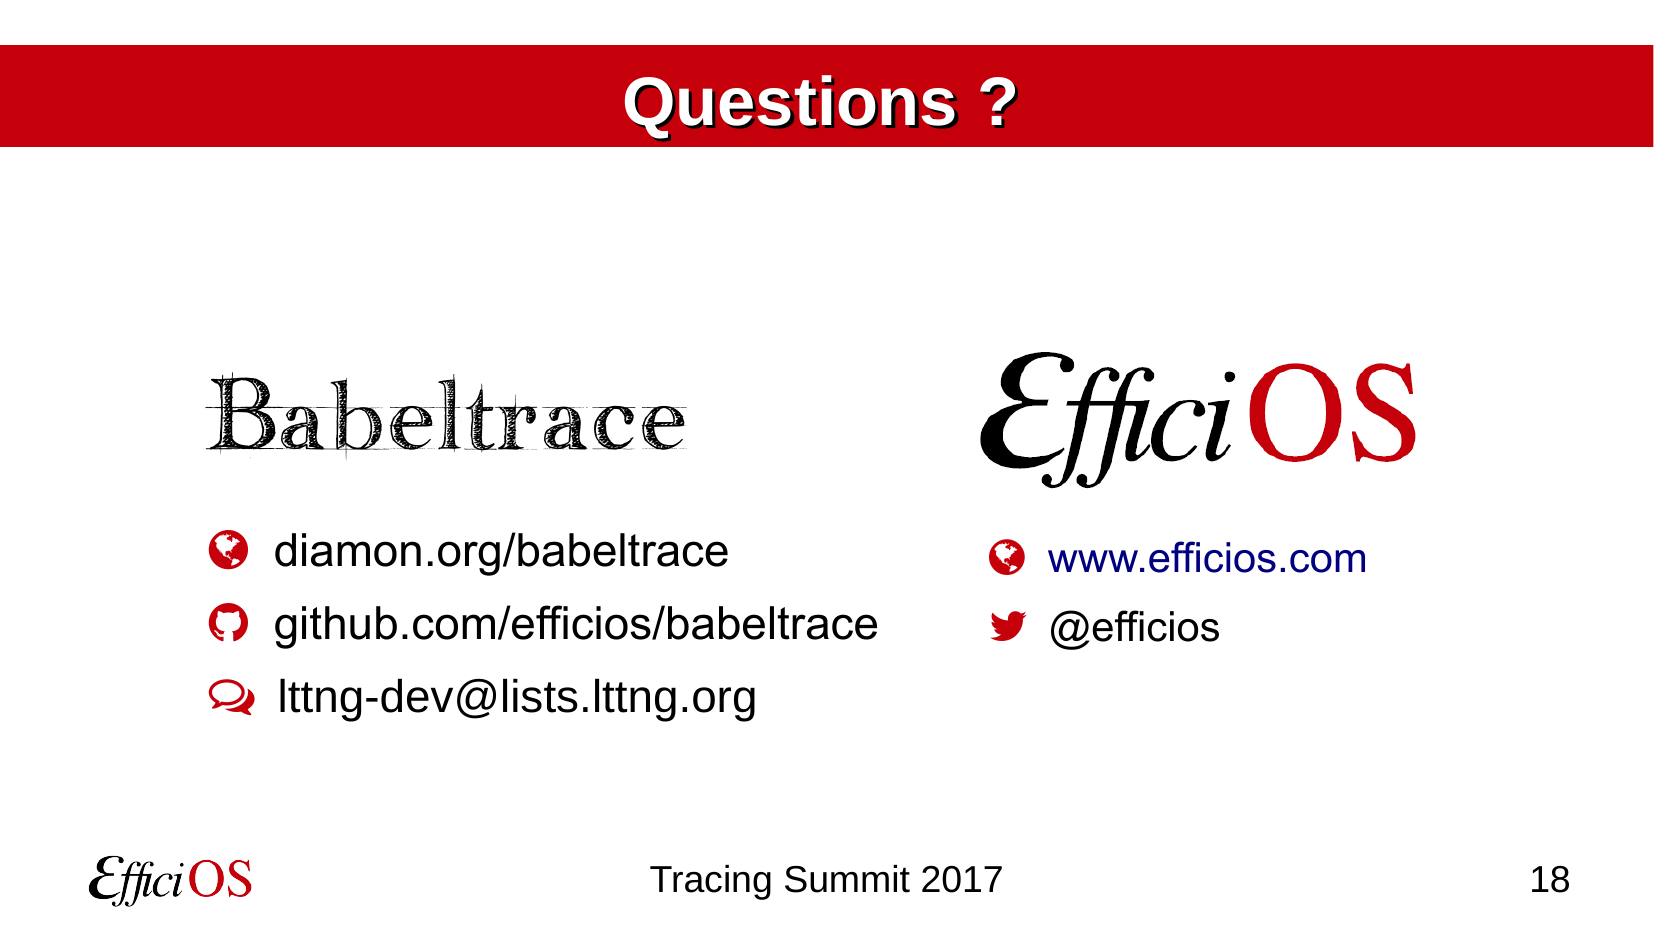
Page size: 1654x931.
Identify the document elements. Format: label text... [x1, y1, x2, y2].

picture [82, 853, 260, 910]
title Questions ? [76, 24, 1565, 180]
picture [962, 345, 1439, 497]
list  www.efficios.com  @efficios [918, 535, 1524, 652]
list  diamon.org/babeltrace  github.com/efficios/babeltrace  lttng-dev@lists.lttng.org [138, 524, 1061, 795]
text_box Babeltrace [191, 372, 804, 474]
